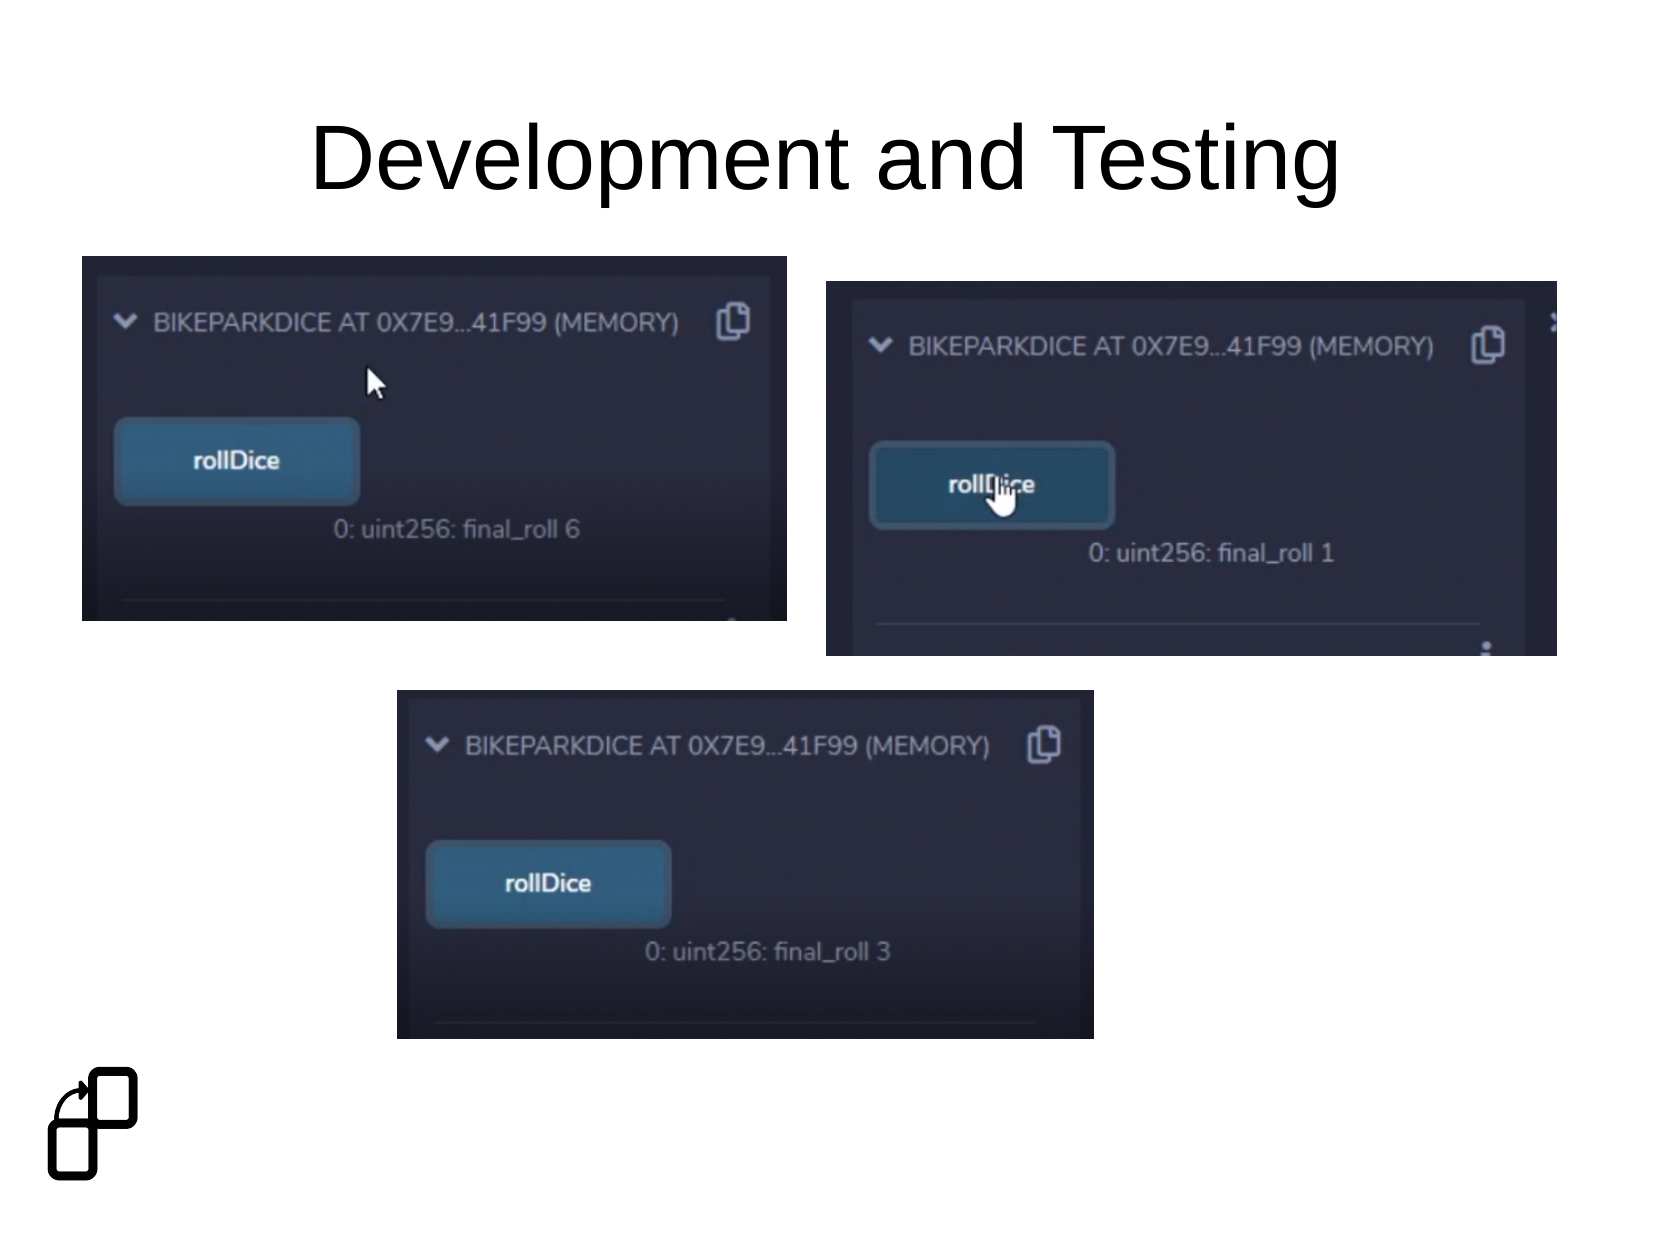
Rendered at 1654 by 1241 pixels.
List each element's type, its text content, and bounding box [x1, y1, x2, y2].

picture [82, 256, 787, 621]
picture [30, 1062, 153, 1186]
picture [826, 281, 1557, 656]
title Development and Testing [82, 97, 1571, 209]
picture [397, 690, 1094, 1039]
